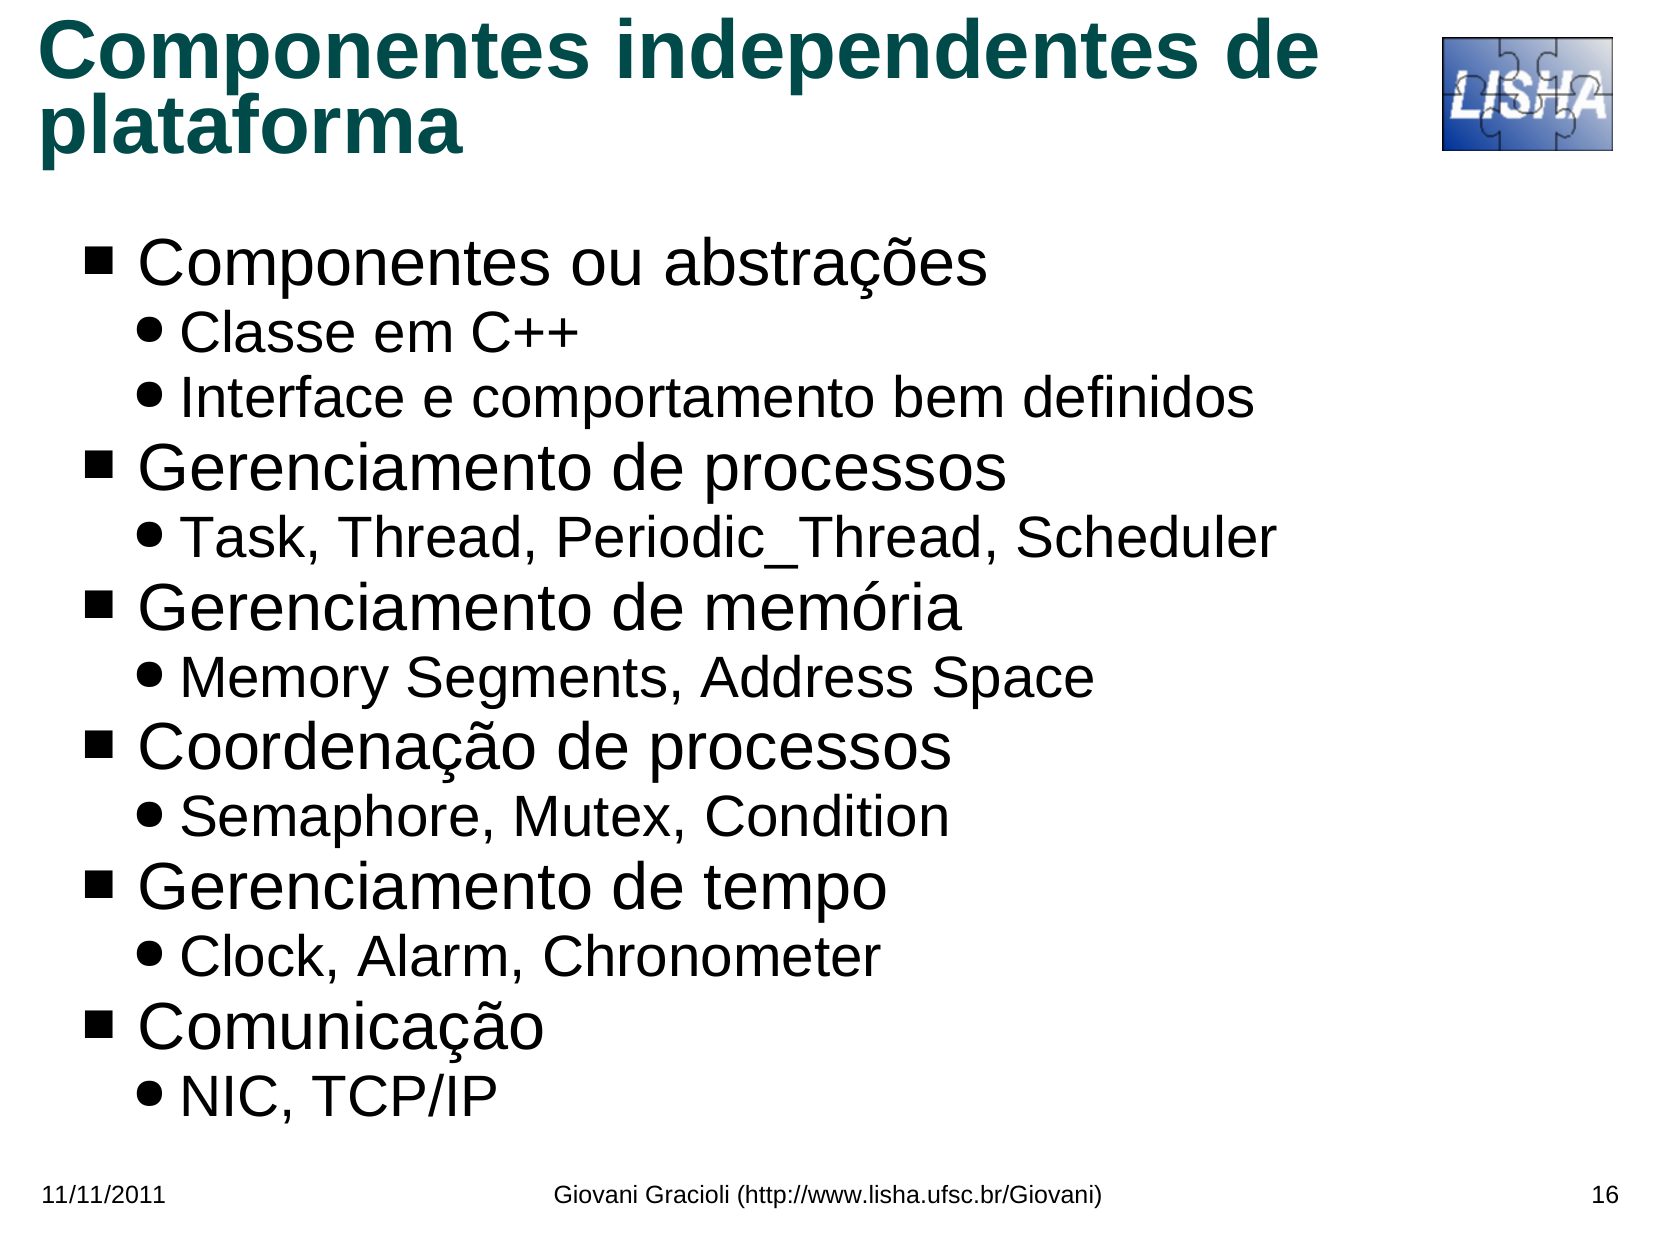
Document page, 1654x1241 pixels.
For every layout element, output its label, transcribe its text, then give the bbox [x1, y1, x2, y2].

title Componentes independentes de plataforma [37, 9, 1426, 178]
picture [1442, 37, 1613, 151]
list Componentes ou abstrações Classe em C++ Interface e comportamento bem definidos Gerenciamento de processos Task, Thread, Periodic_Thread, Scheduler Gerenciamento de memória Memory Segments, Address Space Coordenação de processos Semaphore, Mutex, Condition Gerenciamento de tempo Clock, Alarm, Chronometer Comunicação NIC, TCP/IP [37, 225, 1613, 1163]
